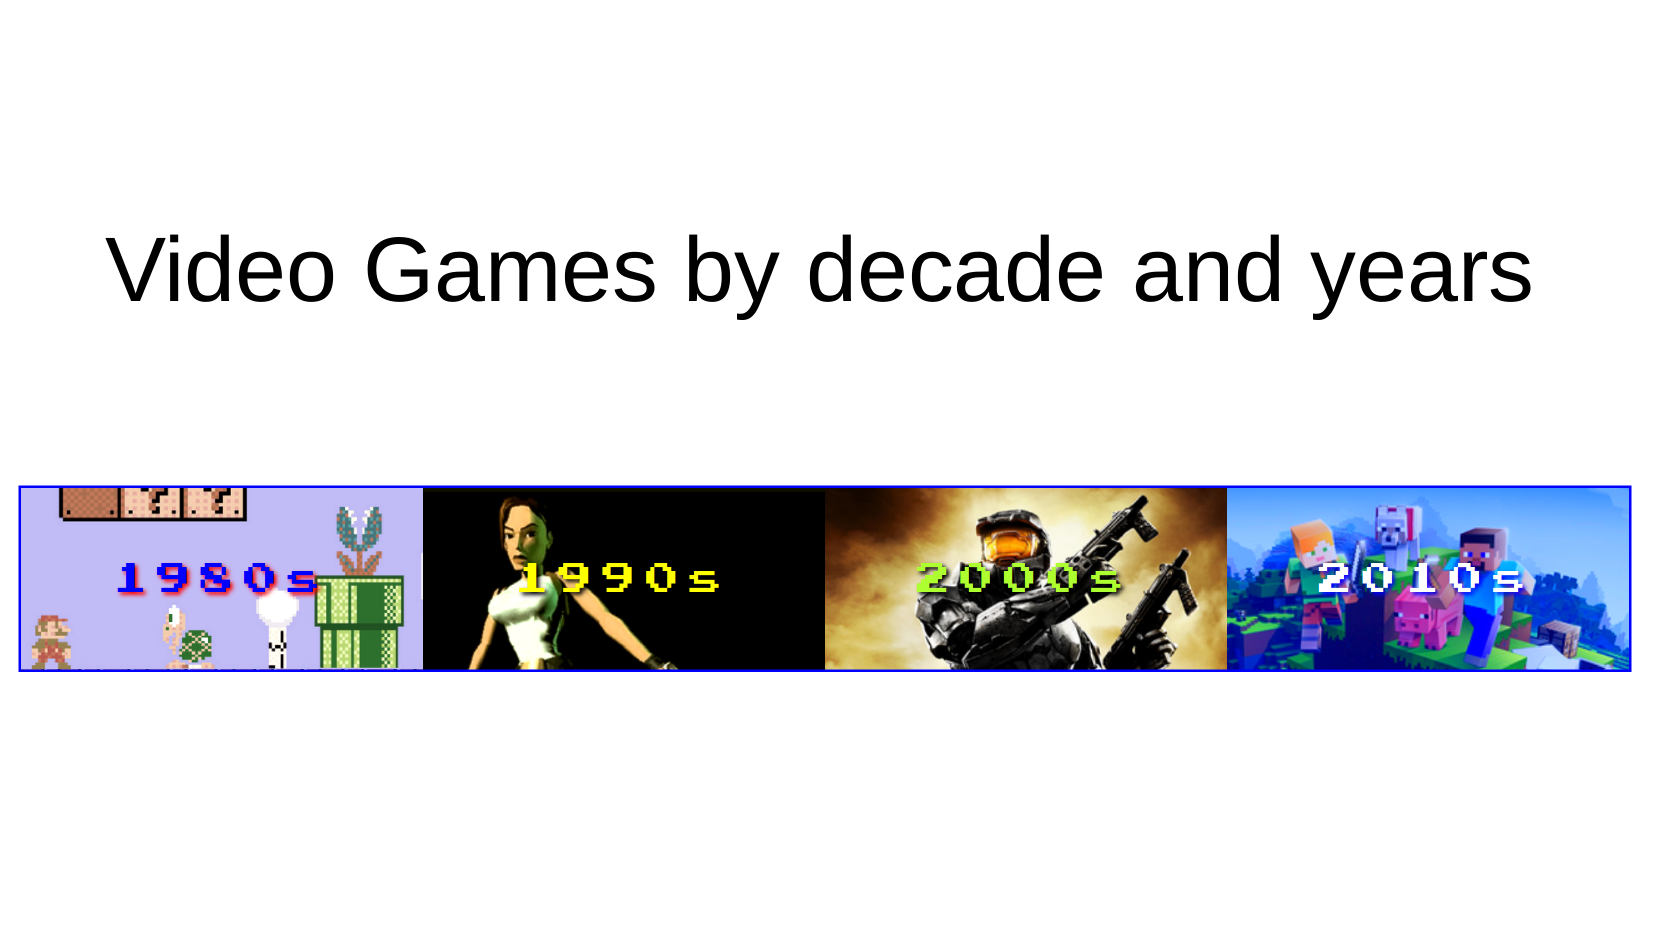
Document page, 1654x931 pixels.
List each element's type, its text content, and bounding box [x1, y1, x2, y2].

title Video Games by decade and years [76, 192, 1565, 348]
picture [0, 443, 1654, 739]
